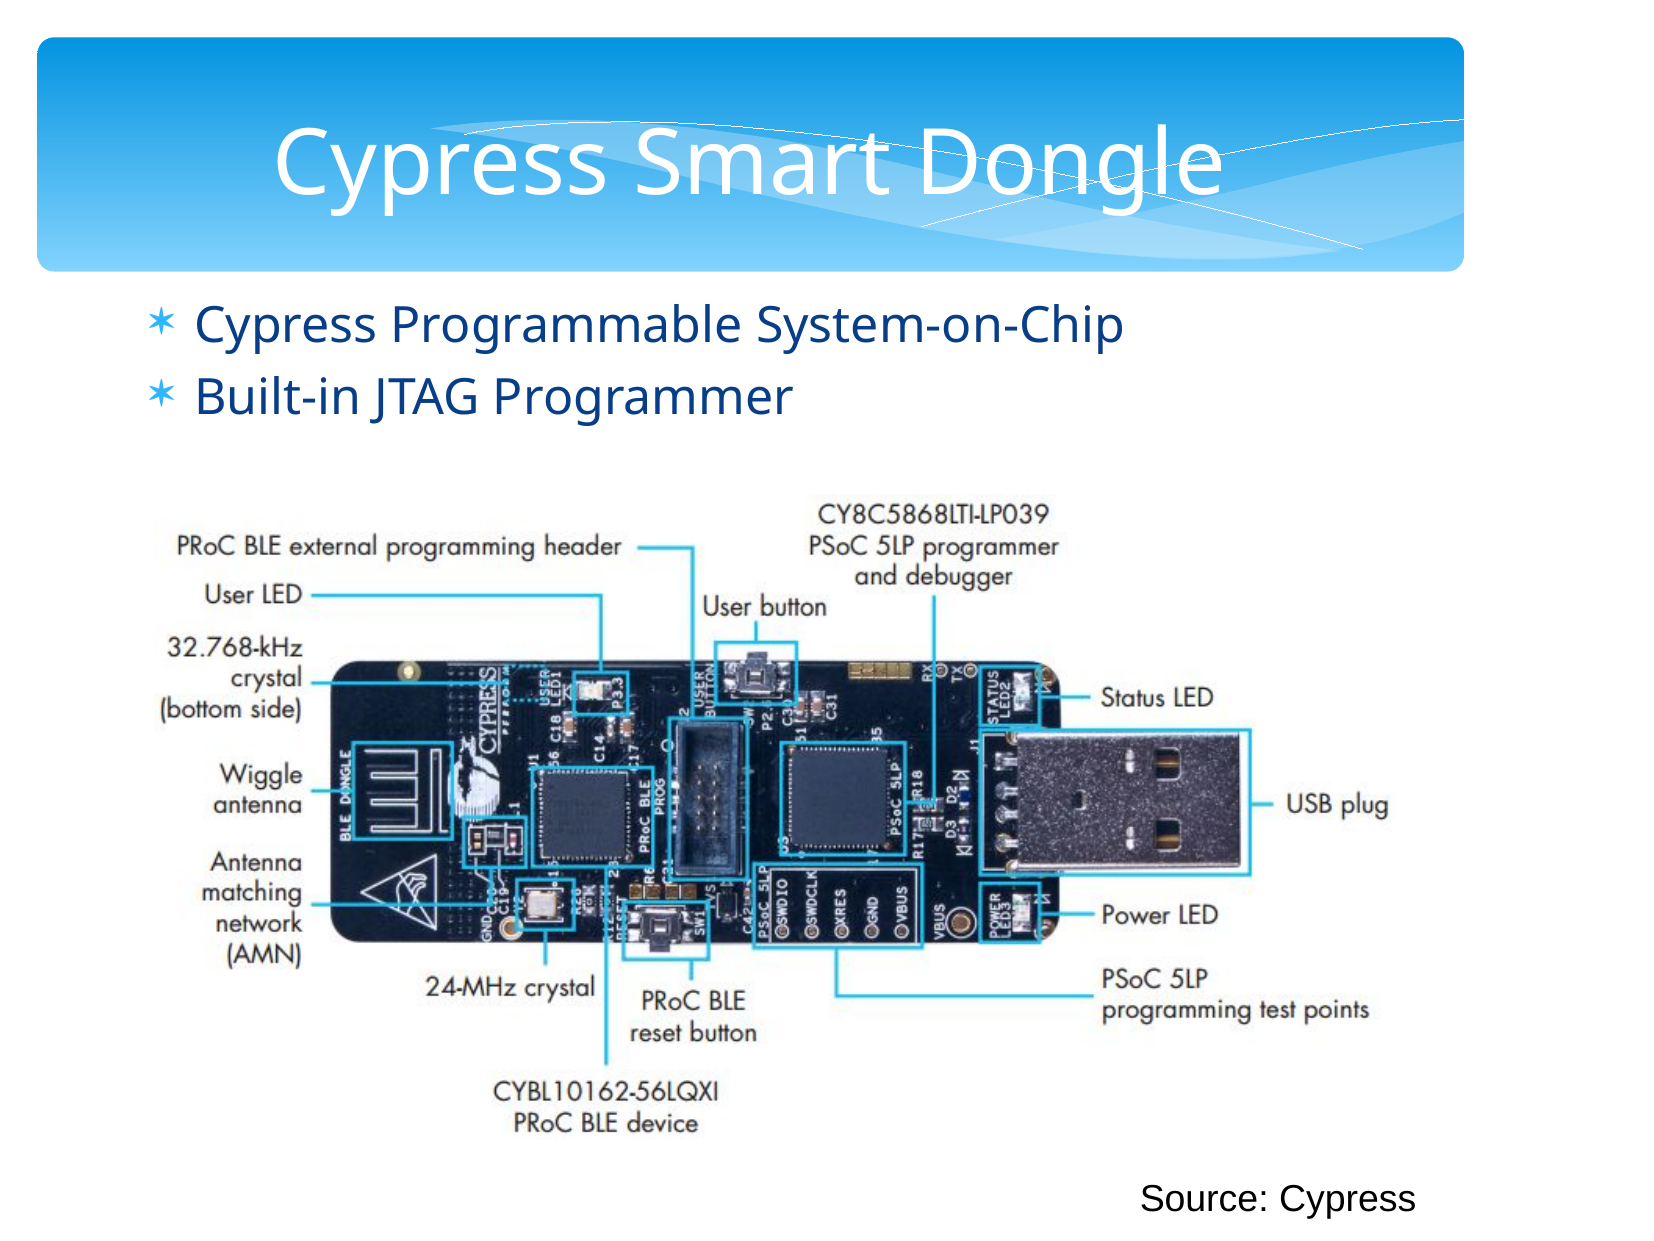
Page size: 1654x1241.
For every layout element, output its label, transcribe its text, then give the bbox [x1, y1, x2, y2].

list Cypress Programmable System-on-Chip Built-in JTAG Programmer [134, 285, 1351, 447]
title Cypress Smart Dongle [74, 55, 1425, 261]
text_box Source: Cypress [1125, 1170, 1591, 1227]
picture [154, 494, 1396, 1141]
